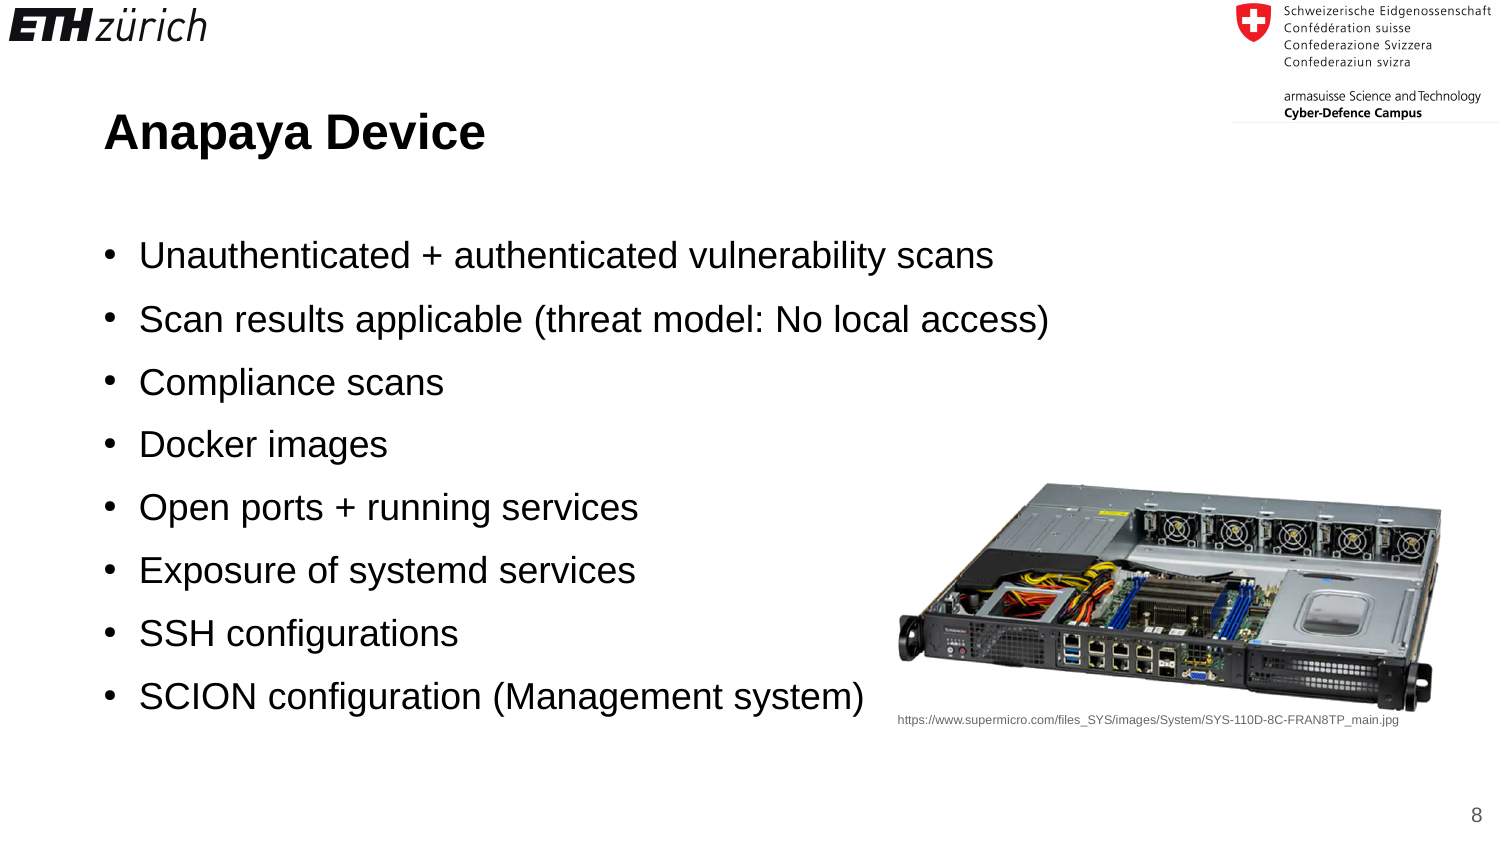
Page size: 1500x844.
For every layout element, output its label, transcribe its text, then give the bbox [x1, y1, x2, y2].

text_box Unauthenticated + authenticated vulnerability scans Scan results applicable (threat model: No local access) Compliance scans Docker images Open ports + running services Exposure of systemd services SSH configurations SCION configuration (Management system) [88, 206, 1152, 726]
picture [882, 481, 1474, 705]
text_box https://www.supermicro.com/files_SYS/images/System/SYS-110D-8C-FRAN8TP_main.jpg [882, 705, 1474, 765]
picture [1231, 0, 1500, 123]
text_box Anapaya Device [88, 88, 1182, 178]
picture [8, 8, 207, 42]
